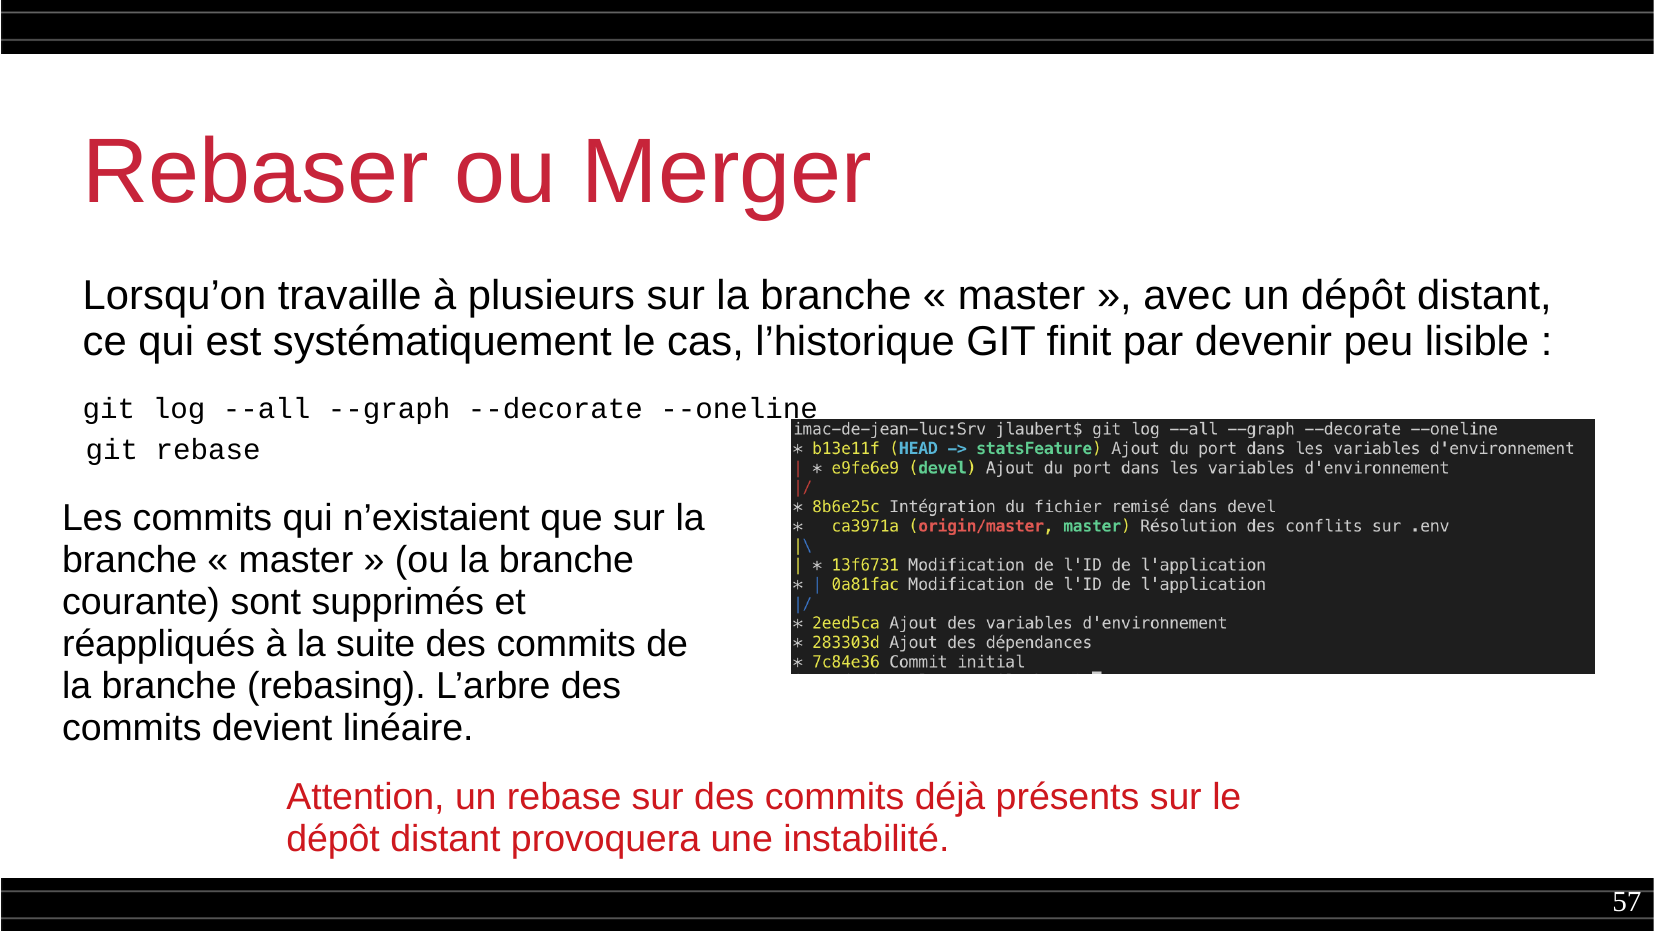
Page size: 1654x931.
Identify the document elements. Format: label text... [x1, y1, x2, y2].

text_box git rebase [70, 428, 733, 477]
text_box Attention, un rebase sur des commits déjà présents sur le dépôt distant provoquera une instabilité. [271, 767, 1288, 867]
picture [791, 419, 1595, 674]
picture [1, 878, 1654, 931]
text_box Les commits qui n’existaient que sur la branche « master » (ou la branche courante) sont supprimés et réappliqués à la suite des commits de la branche (rebasing). L’arbre des commits devient linéaire. [47, 489, 733, 756]
title Rebaser ou Merger [82, 92, 1571, 249]
picture [1, 0, 1654, 54]
list Lorsqu’on travaille à plusieurs sur la branche « master », avec un dépôt distant, ce qui est systématiquement le cas, l’historique GIT finit par devenir peu lisible : git log --all --graph --decorate --oneline [82, 271, 1571, 851]
